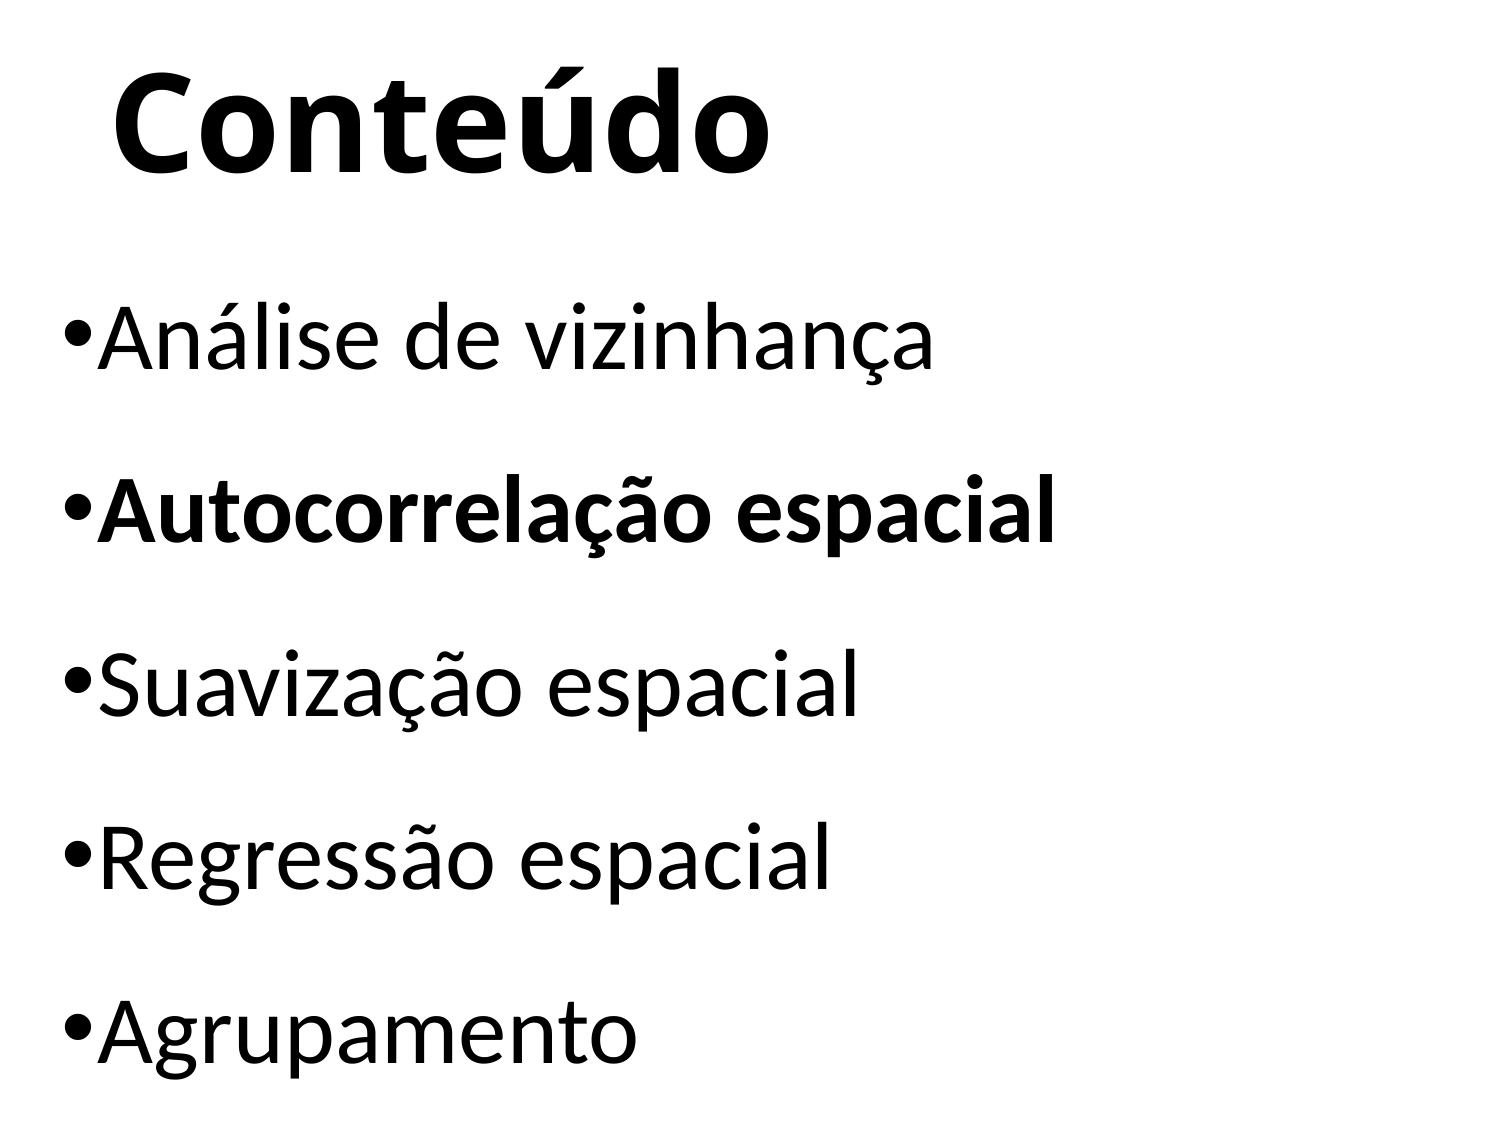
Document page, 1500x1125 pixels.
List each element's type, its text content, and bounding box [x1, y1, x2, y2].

title Conteúdo [93, 19, 1388, 237]
list Análise de vizinhança Autocorrelação espacial Suavização espacial Regressão espacial Agrupamento [46, 278, 1448, 1096]
